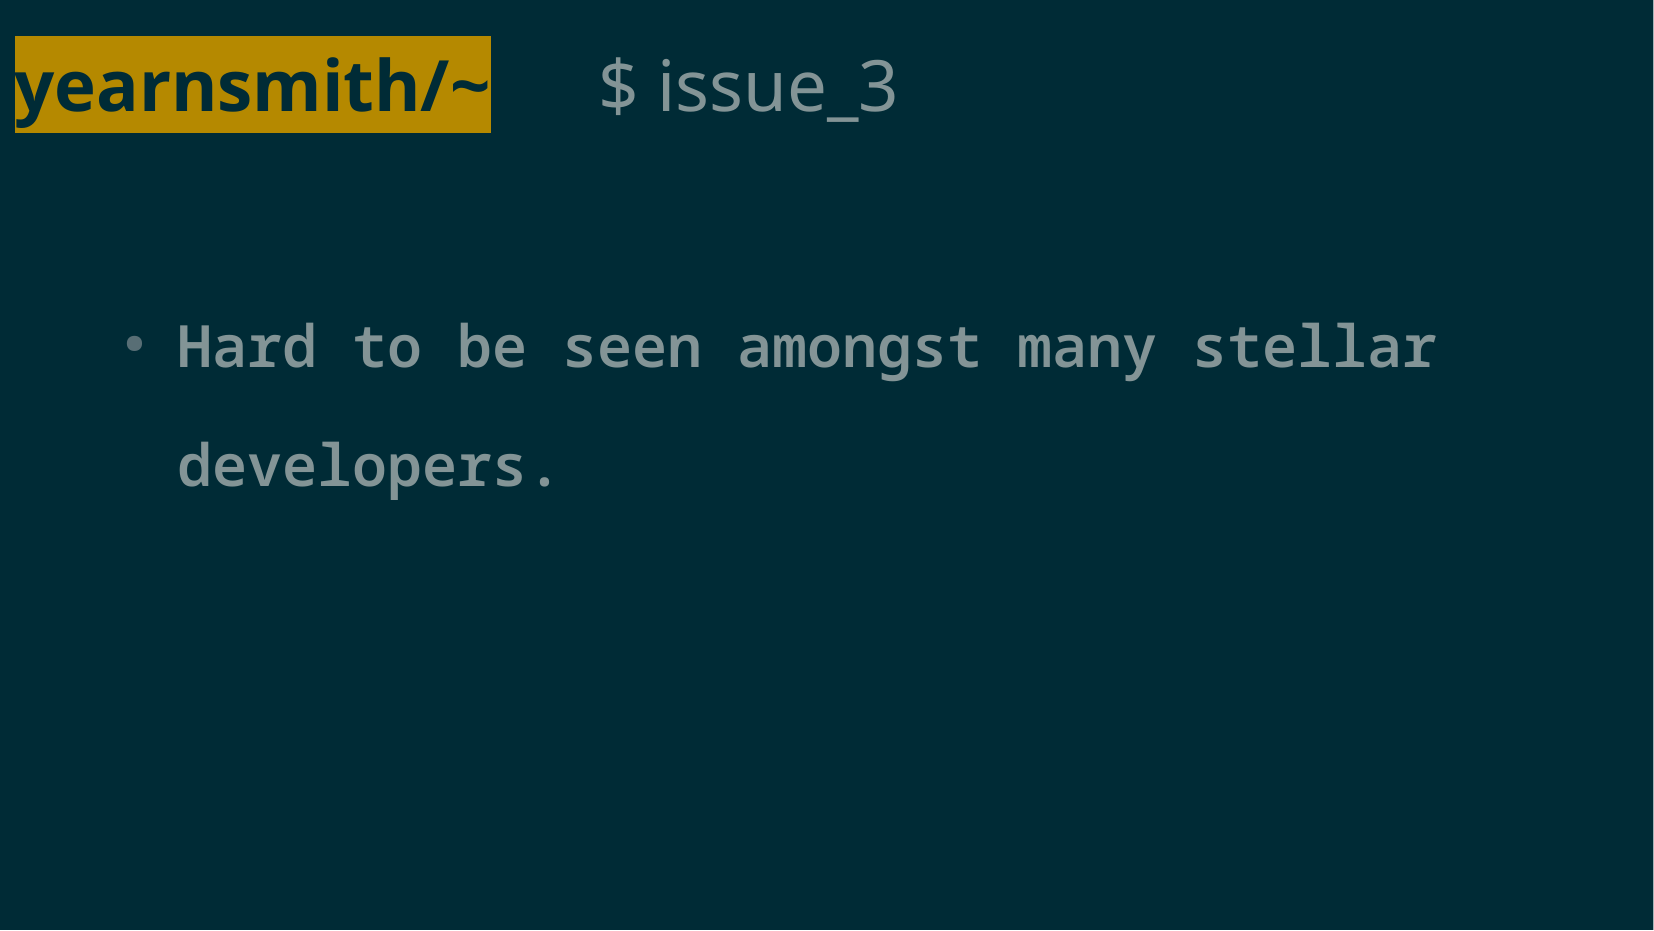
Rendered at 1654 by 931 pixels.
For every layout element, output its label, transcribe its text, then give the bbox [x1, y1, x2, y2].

title $ issue_3 [598, 0, 1364, 172]
list Hard to be seen amongst many stellar developers. [106, 265, 1595, 806]
title Yearnsmith/~ [14, 40, 555, 128]
